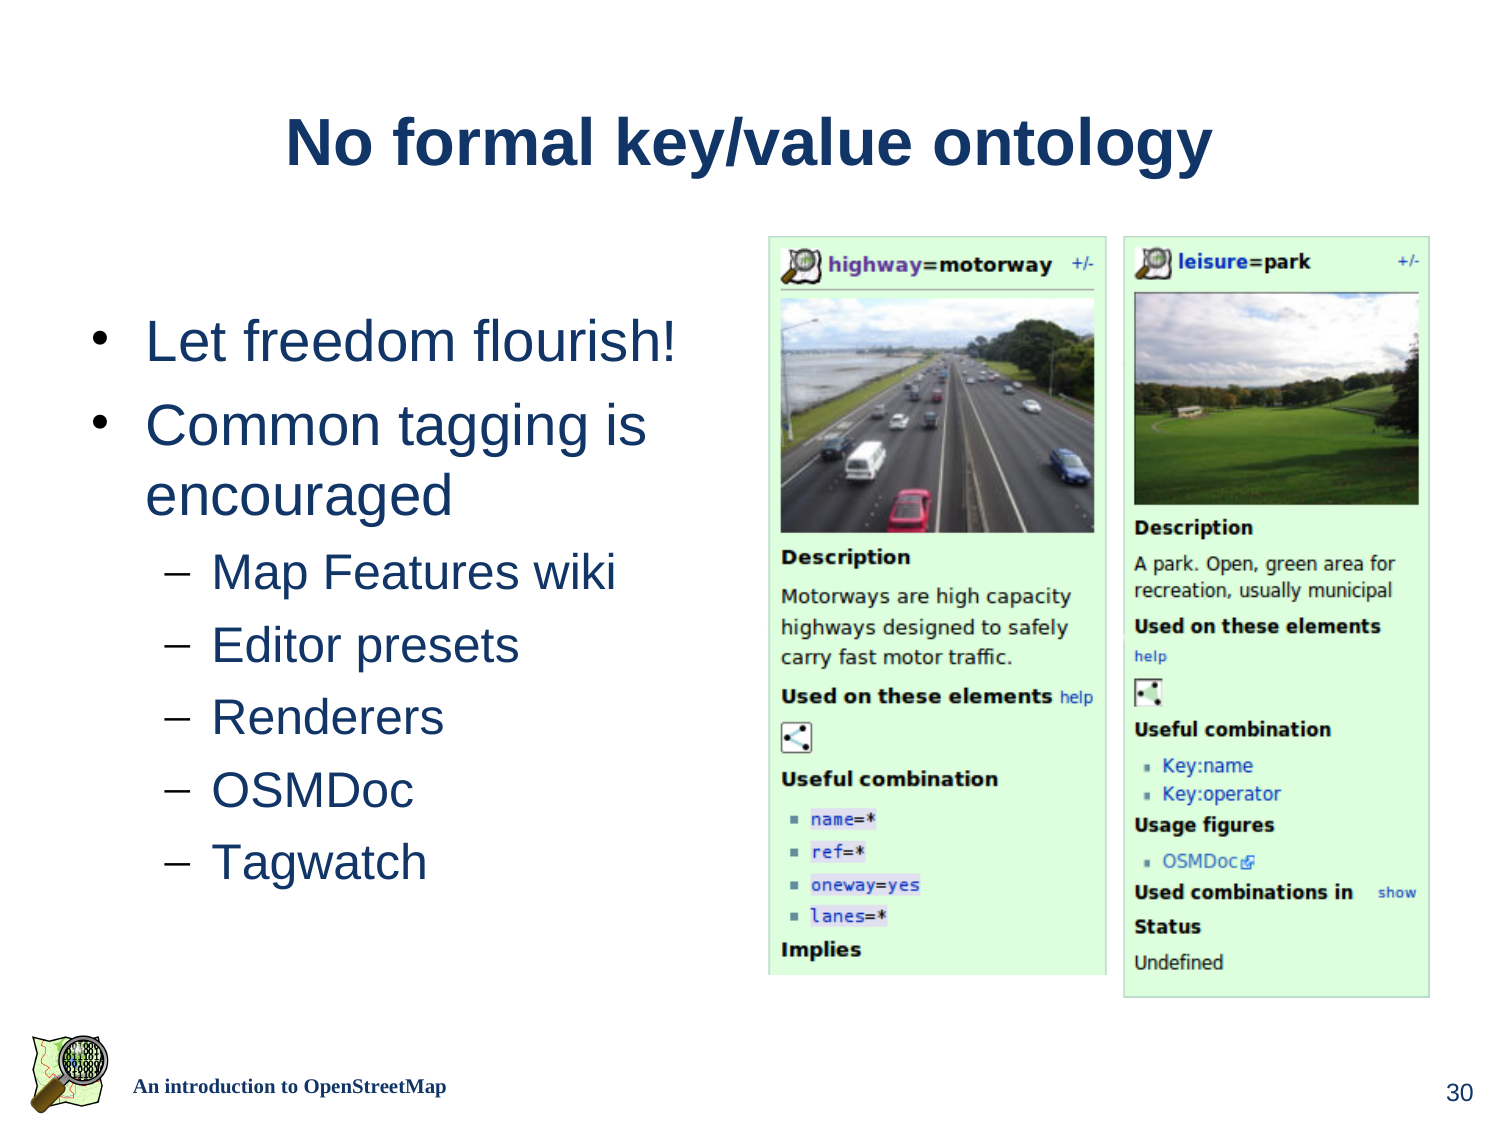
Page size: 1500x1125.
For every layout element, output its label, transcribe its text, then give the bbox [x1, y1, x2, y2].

title No formal key/value ontology [74, 44, 1425, 233]
picture [1122, 236, 1430, 998]
picture [29, 1033, 110, 1114]
picture [767, 236, 1107, 975]
list Let freedom flourish! Common tagging is encouraged Map Features wiki Editor presets Renderers OSMDoc Tagwatch [74, 295, 739, 1038]
